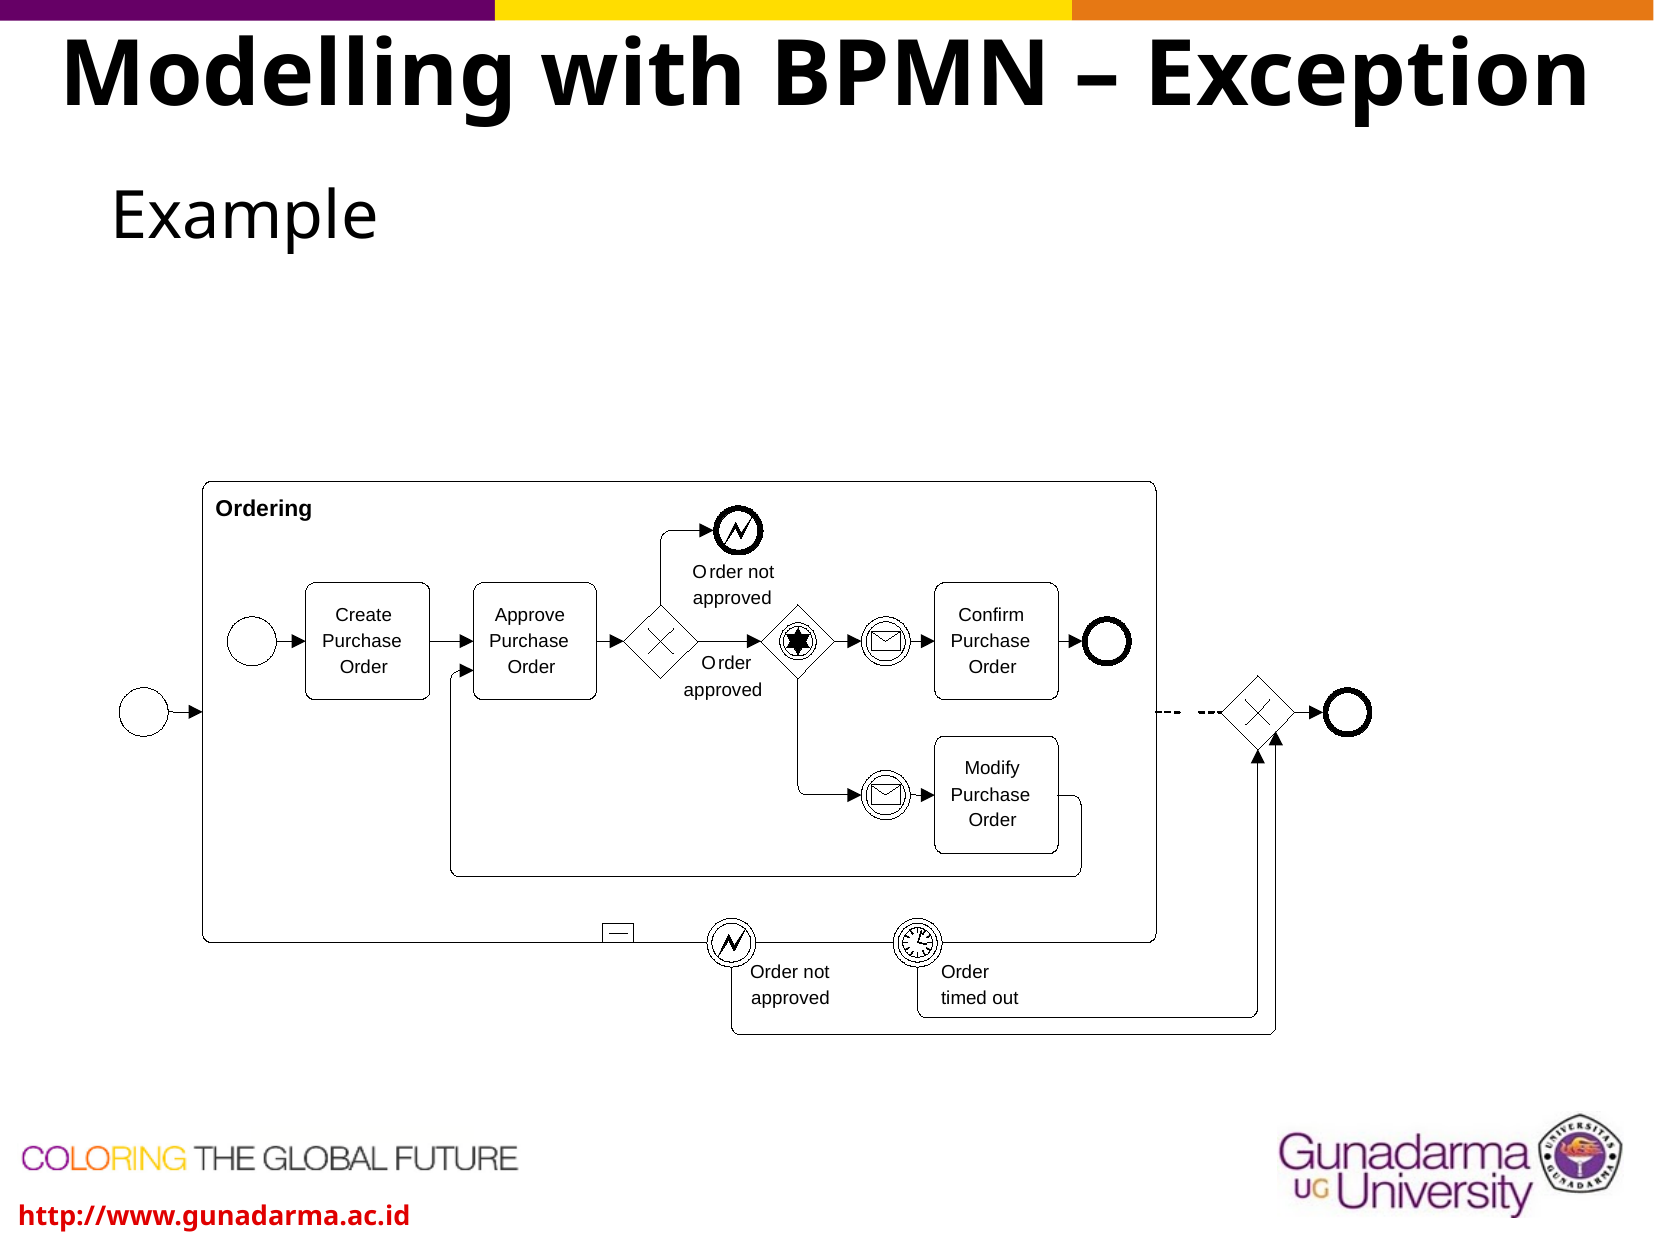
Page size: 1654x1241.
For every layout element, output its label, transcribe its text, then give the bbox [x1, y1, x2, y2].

text_box Order [507, 654, 556, 678]
text_box Modify [964, 756, 1021, 779]
text_box Purchase [950, 782, 1036, 805]
text_box [459, 582, 597, 699]
picture [17, 1126, 529, 1189]
text_box rder [718, 651, 758, 674]
list Example [80, 164, 1543, 1126]
text_box [699, 505, 764, 554]
text_box [847, 634, 861, 649]
text_box [609, 604, 698, 678]
text_box [120, 687, 168, 736]
text_box Order [339, 654, 388, 678]
text_box [861, 616, 911, 665]
text_box [603, 924, 633, 942]
text_box approved [683, 677, 763, 700]
text_box O [701, 651, 716, 674]
text_box approved [692, 585, 772, 609]
text_box Order [968, 654, 1017, 678]
text_box [746, 604, 835, 678]
picture [1277, 1111, 1624, 1218]
text_box [305, 582, 429, 699]
text_box approved [750, 985, 830, 1009]
text_box O [692, 559, 708, 583]
text_box Order not [750, 959, 836, 983]
text_box [920, 583, 1059, 699]
text_box Order [940, 959, 995, 983]
text_box Purchase [322, 628, 402, 651]
text_box [291, 634, 305, 649]
text_box Order [968, 808, 1017, 831]
text_box Approve [494, 602, 571, 625]
title Modelling with BPMN – Exception [0, 0, 1654, 139]
text_box Ordering [215, 493, 313, 521]
text_box Create [335, 602, 398, 625]
text_box rder not [709, 559, 780, 583]
text_box [1068, 616, 1132, 665]
text_box [893, 918, 943, 967]
text_box [920, 737, 1059, 853]
text_box [1309, 705, 1323, 720]
text_box timed out [940, 985, 1019, 1009]
text_box [1323, 687, 1372, 736]
text_box [862, 770, 911, 819]
text_box Purchase [489, 628, 569, 651]
text_box [227, 616, 277, 665]
text_box Confirm [958, 602, 1025, 625]
text_box [847, 788, 861, 803]
text_box [188, 704, 203, 719]
text_box Purchase [950, 628, 1036, 651]
text_box [1217, 675, 1295, 764]
text_box [706, 918, 756, 967]
